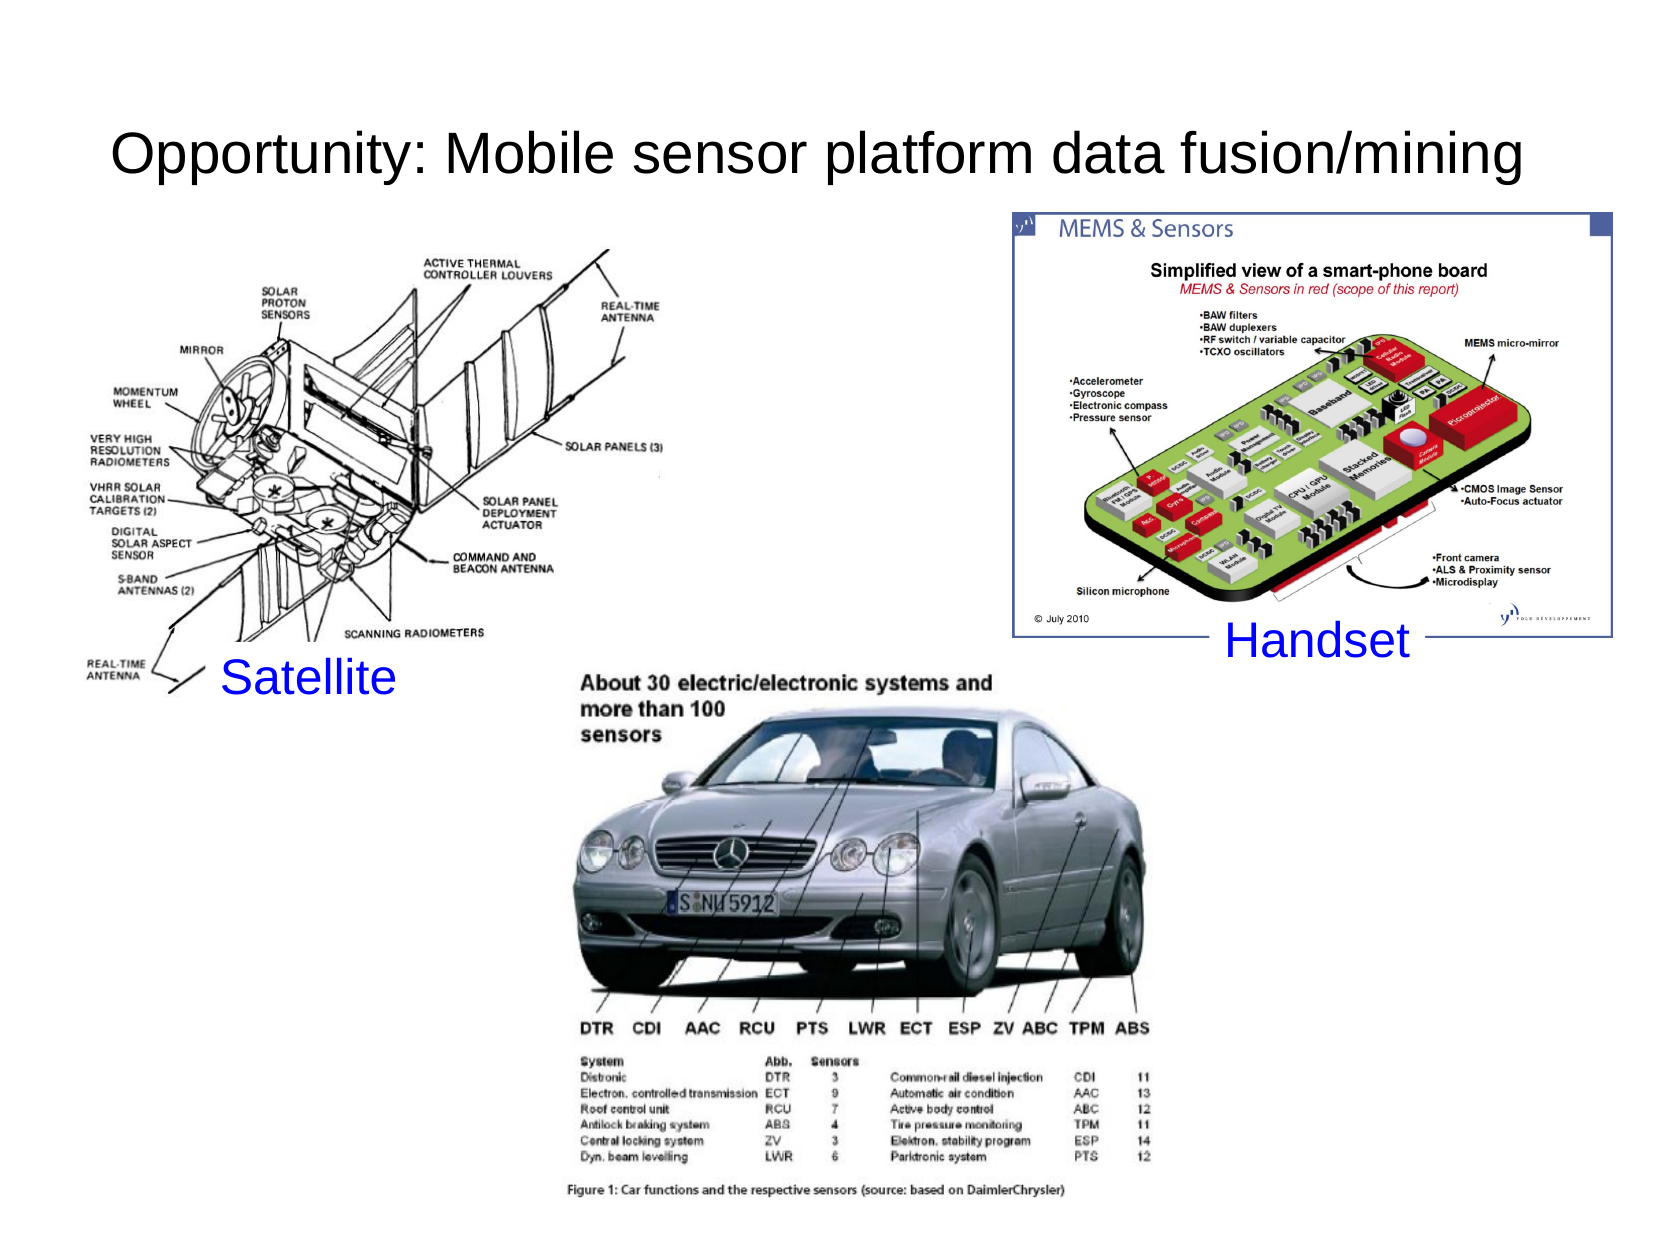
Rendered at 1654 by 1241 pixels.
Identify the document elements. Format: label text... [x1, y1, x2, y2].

text_box Satellite [205, 641, 413, 713]
picture [75, 245, 1163, 1201]
text_box Handset [1209, 604, 1426, 676]
title Opportunity: Mobile sensor platform data fusion/mining [82, 49, 1571, 257]
picture [1012, 212, 1613, 638]
